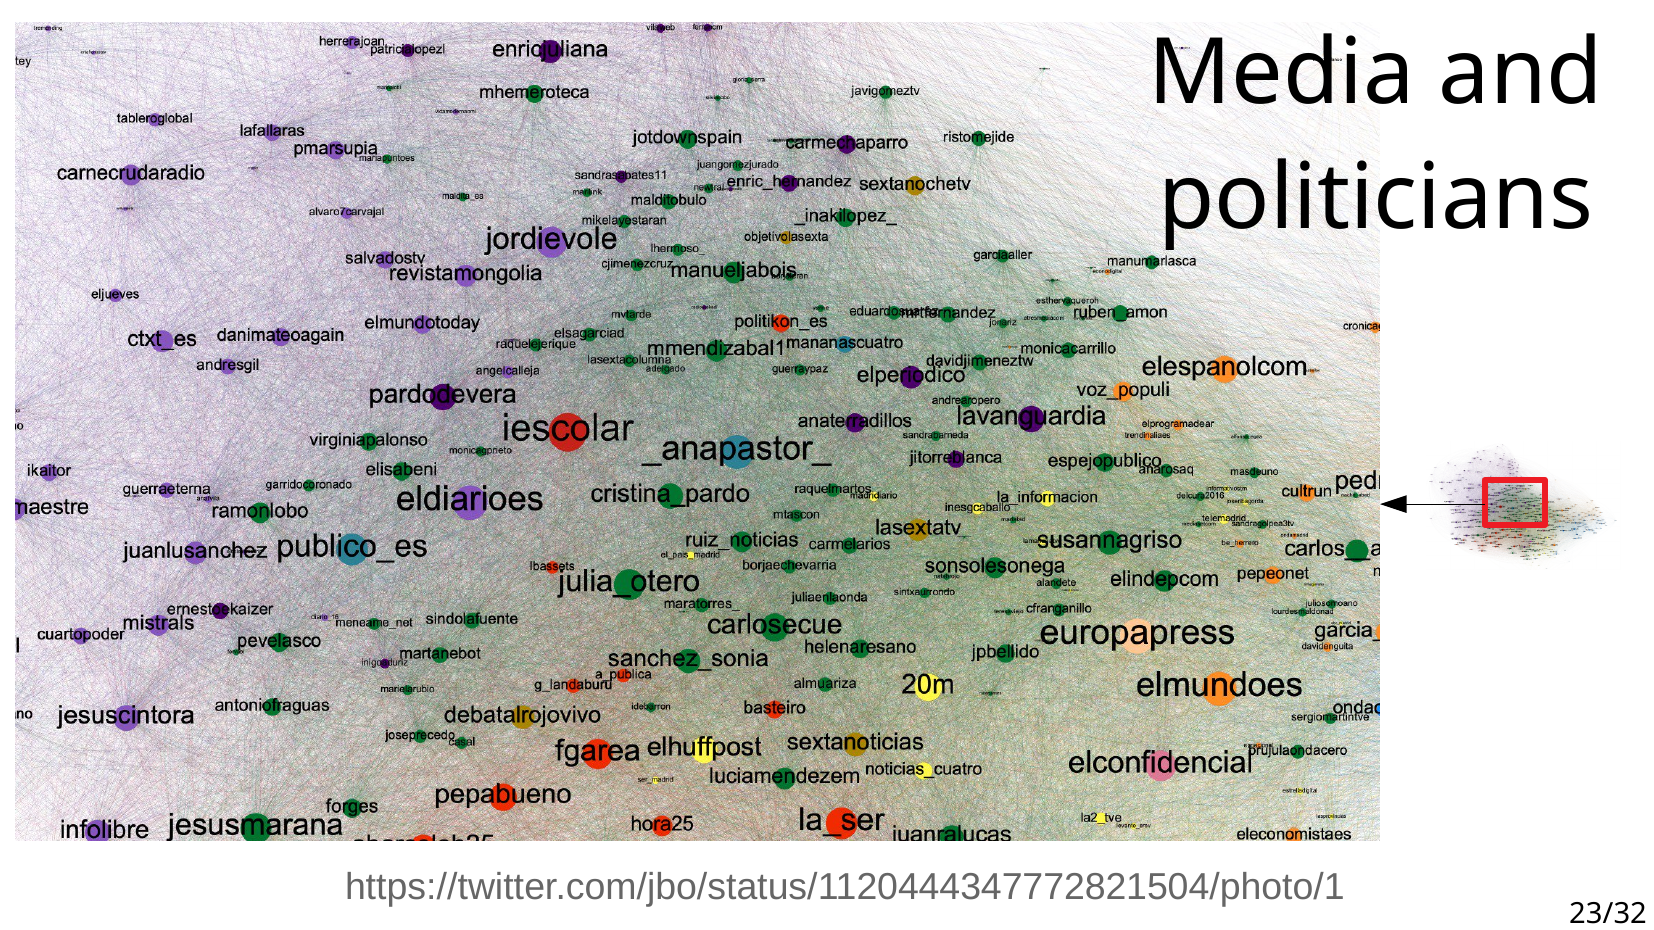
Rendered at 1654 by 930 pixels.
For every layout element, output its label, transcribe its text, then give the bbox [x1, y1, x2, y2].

text_box https://twitter.com/jbo/status/1120444347772821504/photo/1 [330, 858, 1360, 916]
title Media and politicians [1095, 0, 1653, 262]
picture [15, 22, 1381, 841]
picture [1426, 441, 1621, 571]
picture [1488, 483, 1542, 522]
